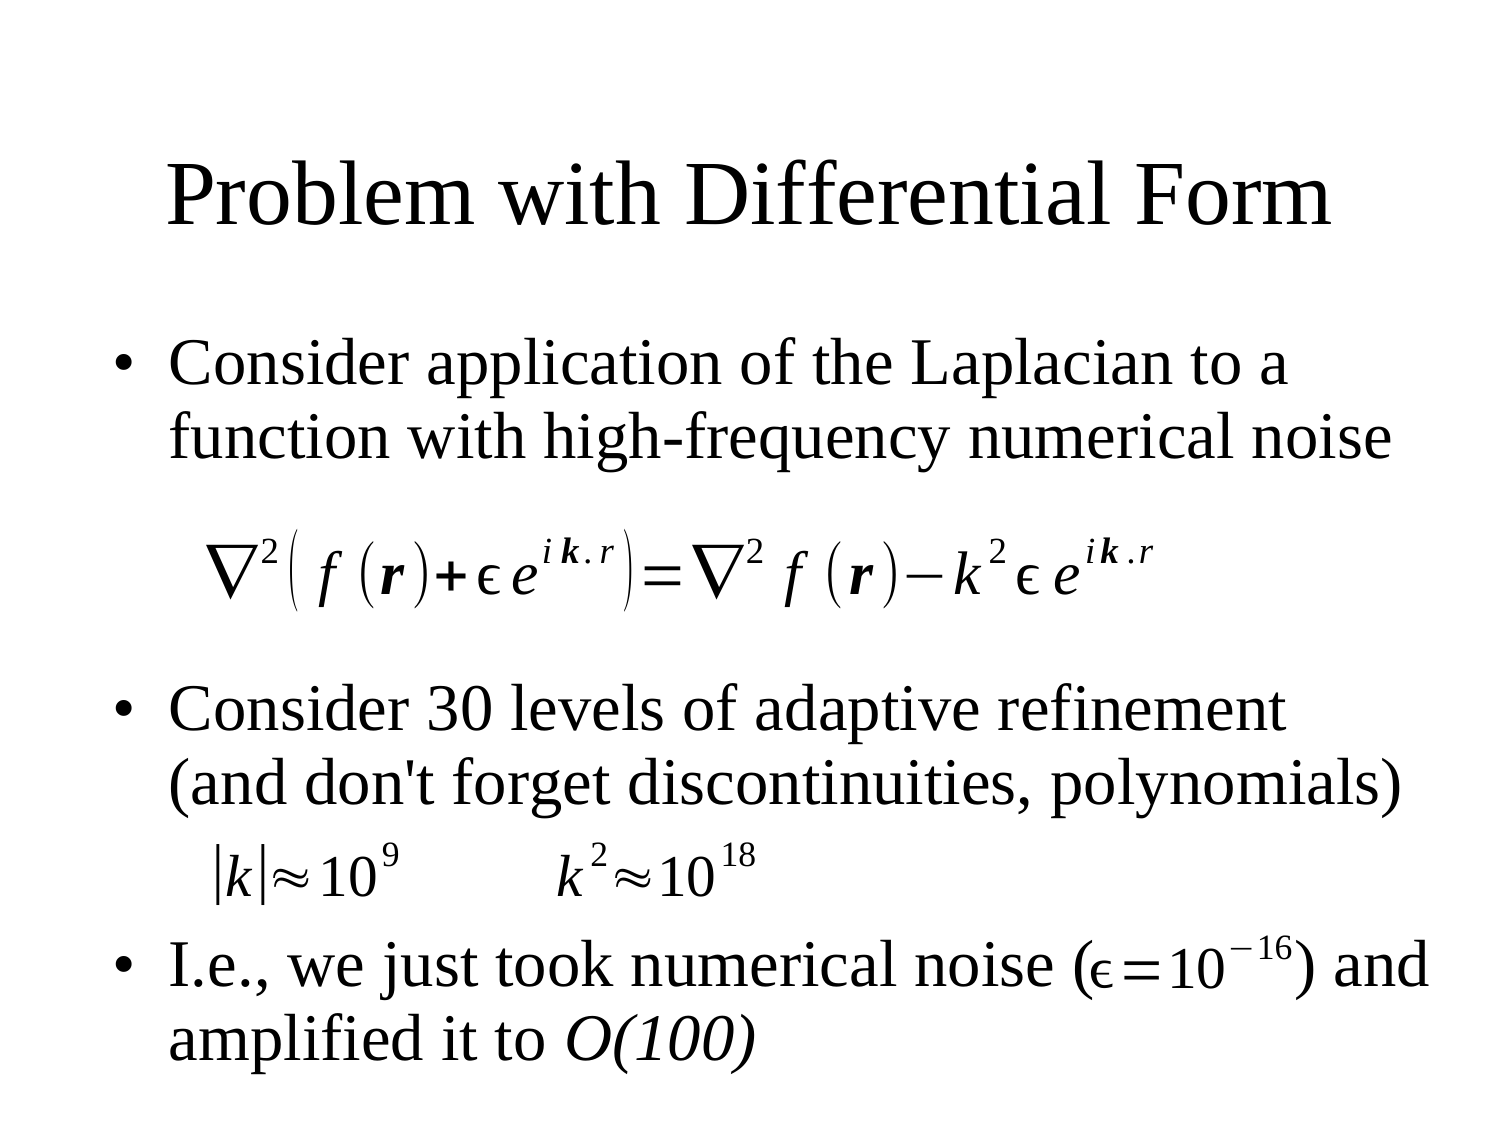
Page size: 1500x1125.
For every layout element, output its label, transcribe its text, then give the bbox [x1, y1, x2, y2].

title Problem with Differential Form [112, 99, 1388, 288]
chart [1074, 925, 1307, 1001]
list Consider application of the Laplacian to a function with high-frequency numerical noise Consider 30 levels of adaptive refinement (and don't forget discontinuities, polynomials) I.e., we just took numerical noise ( ) and amplified it to O(100) [112, 324, 1463, 1075]
chart [191, 832, 769, 908]
chart [187, 525, 1172, 616]
